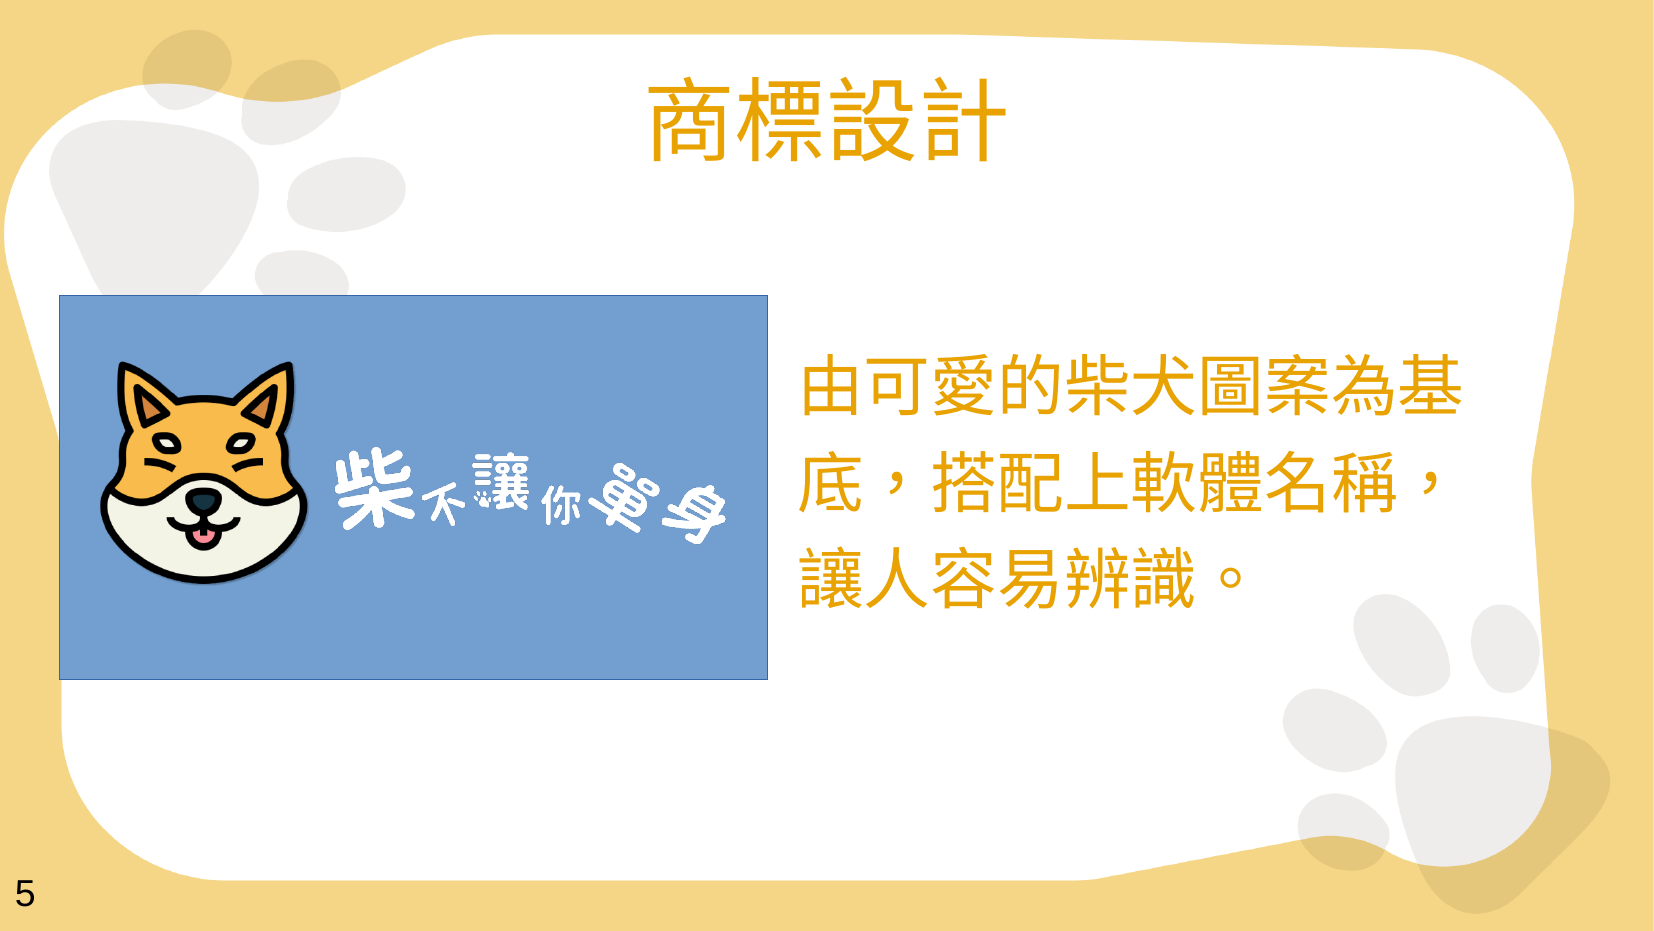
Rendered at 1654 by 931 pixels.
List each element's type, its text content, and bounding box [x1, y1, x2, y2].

picture [0, 0, 1654, 931]
title 商標設計 [82, 37, 1571, 193]
text_box [59, 295, 768, 680]
subtitle 由可愛的柴犬圖案為基底，搭配上軟體名稱，讓人容易辨識。 [797, 247, 1506, 709]
text_box <編號> [0, 865, 460, 931]
